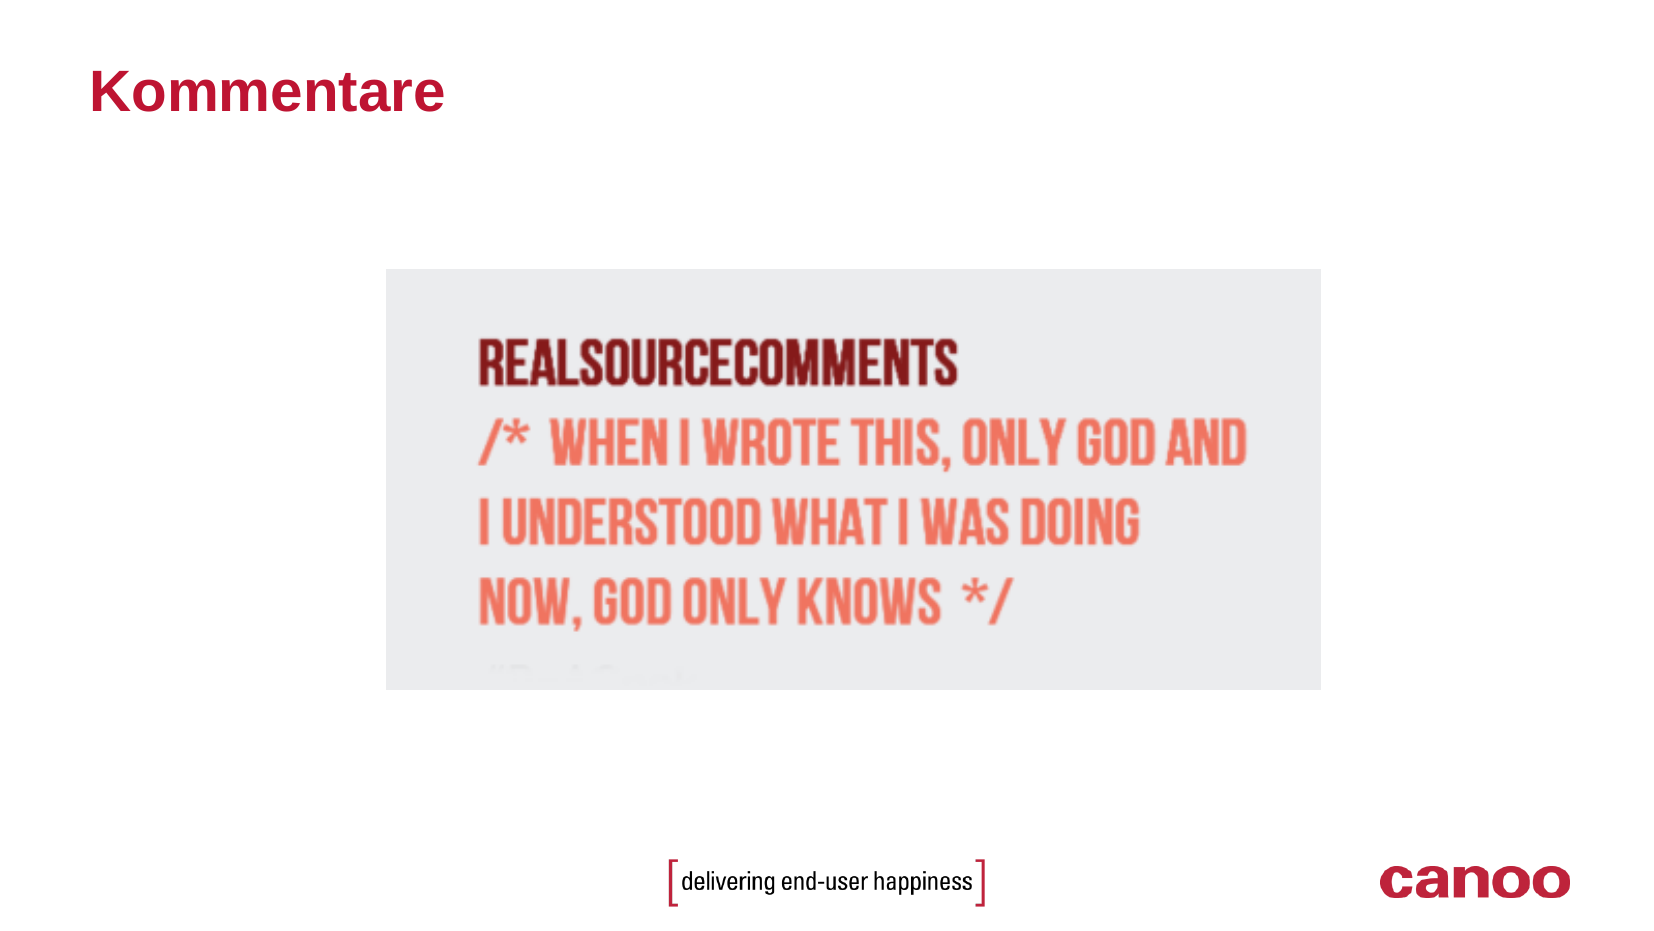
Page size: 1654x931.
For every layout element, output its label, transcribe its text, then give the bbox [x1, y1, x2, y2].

picture [386, 269, 1321, 690]
picture [1380, 866, 1570, 898]
picture [662, 855, 991, 910]
title Kommentare [75, 45, 1591, 136]
